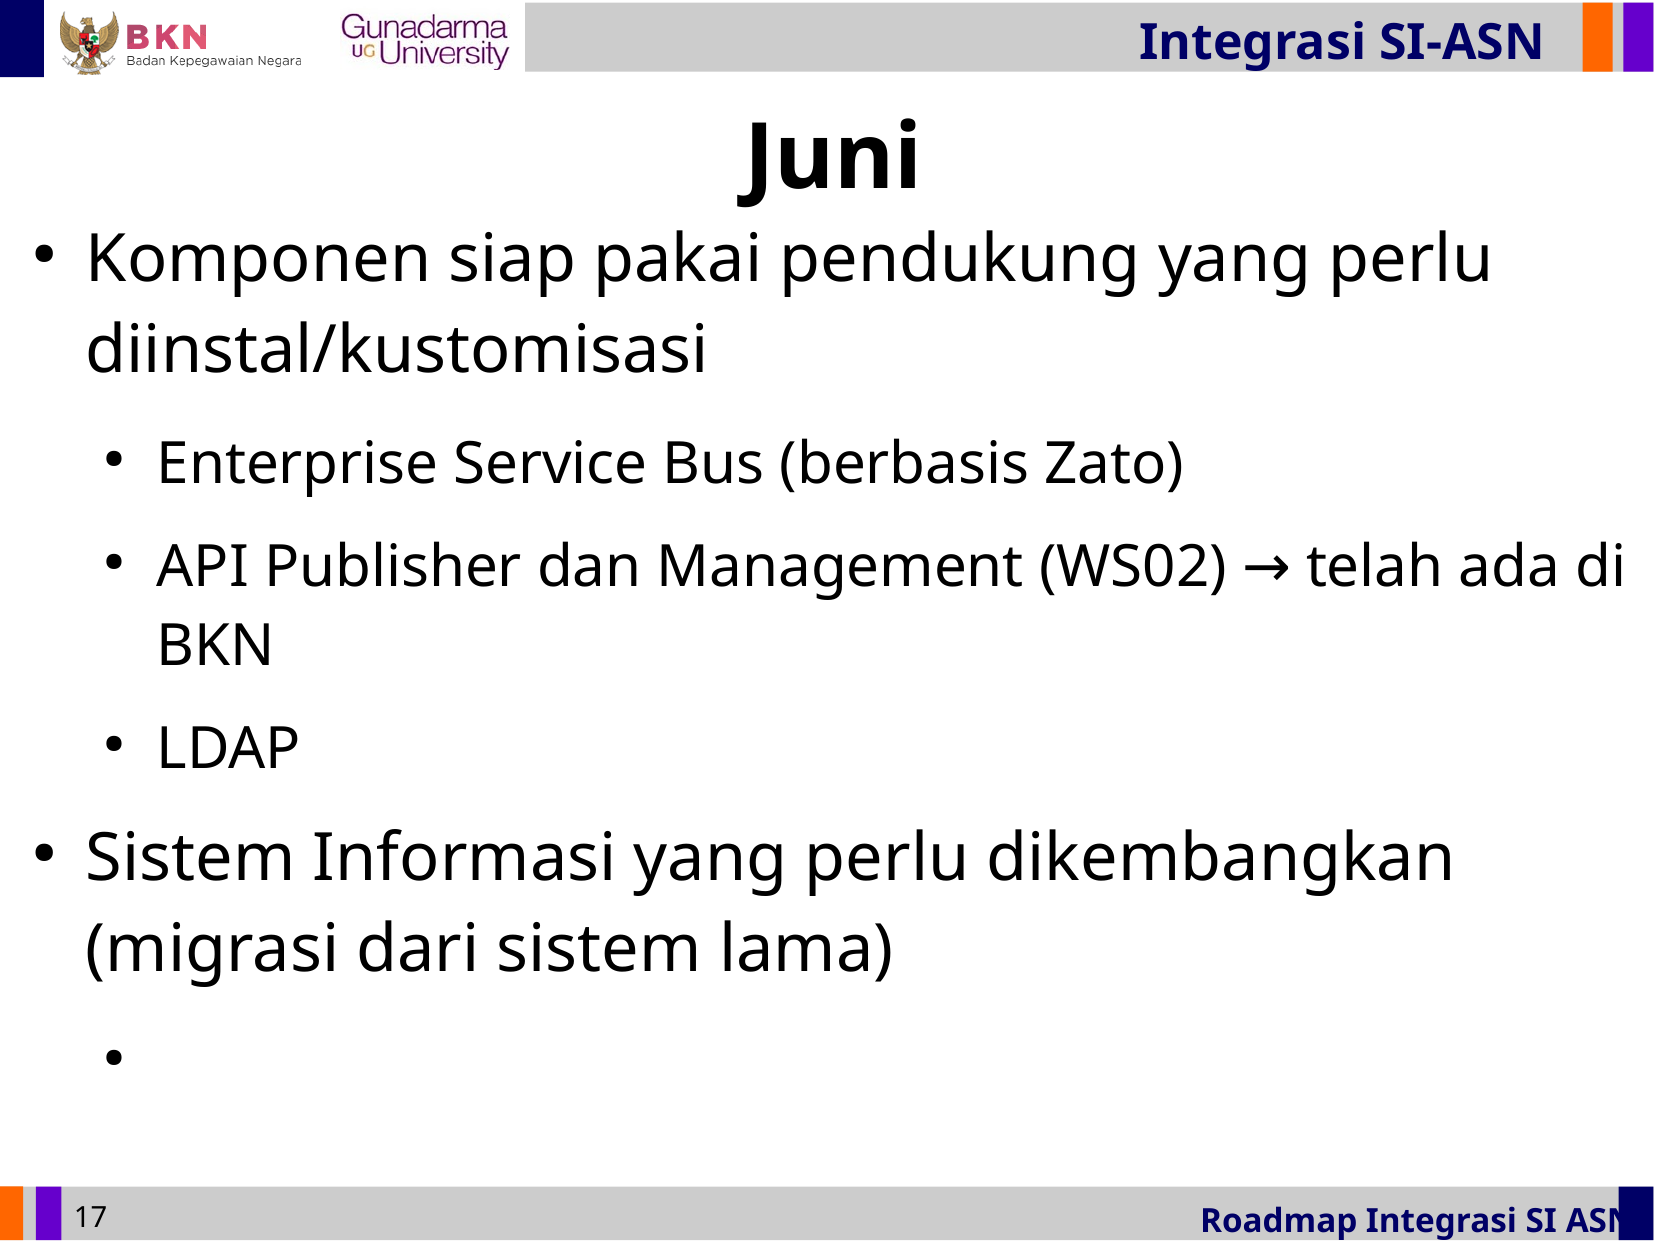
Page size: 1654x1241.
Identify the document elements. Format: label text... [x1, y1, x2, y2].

picture [60, 11, 301, 75]
list Komponen siap pakai pendukung yang perlu diinstal/kustomisasi Enterprise Service Bus (berbasis Zato) API Publisher dan Management (WS02) → telah ada di BKN LDAP Sistem Informasi yang perlu dikembangkan (migrasi dari sistem lama) [14, 210, 1630, 1176]
title Juni [77, 90, 1591, 210]
picture [340, 0, 510, 70]
